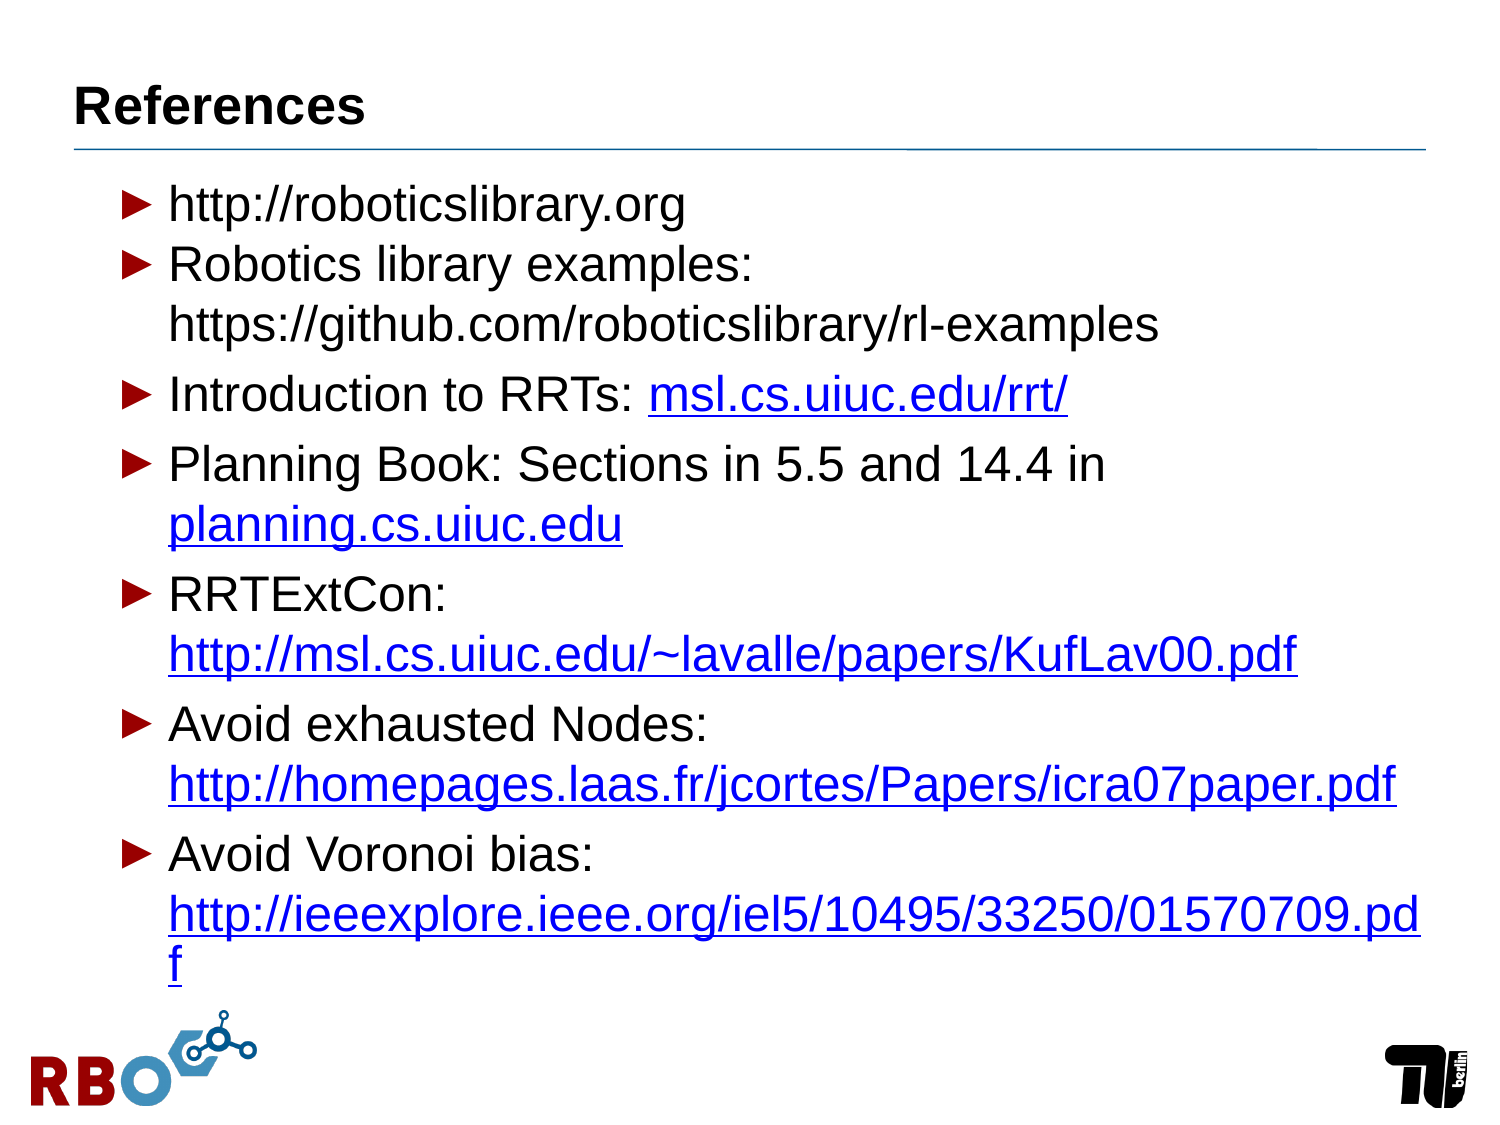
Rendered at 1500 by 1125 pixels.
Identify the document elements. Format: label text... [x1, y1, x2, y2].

picture [31, 1010, 257, 1106]
picture [1377, 1045, 1468, 1108]
list http://roboticslibrary.org Robotics library examples: https://github.com/roboticslibrary/rl-examples Introduction to RRTs: msl.cs.uiuc.edu/rrt/ Planning Book: Sections in 5.5 and 14.4 in planning.cs.uiuc.edu RRTExtCon: http://msl.cs.uiuc.edu/~lavalle/papers/KufLav00.pdf Avoid exhausted Nodes: http://homepages.laas.fr/jcortes/Papers/icra07paper.pdf Avoid Voronoi bias: http://ieeexplore.ieee.org/iel5/10495/33250/01570709.pdf [73, 171, 1424, 1045]
title References [73, 70, 1424, 171]
